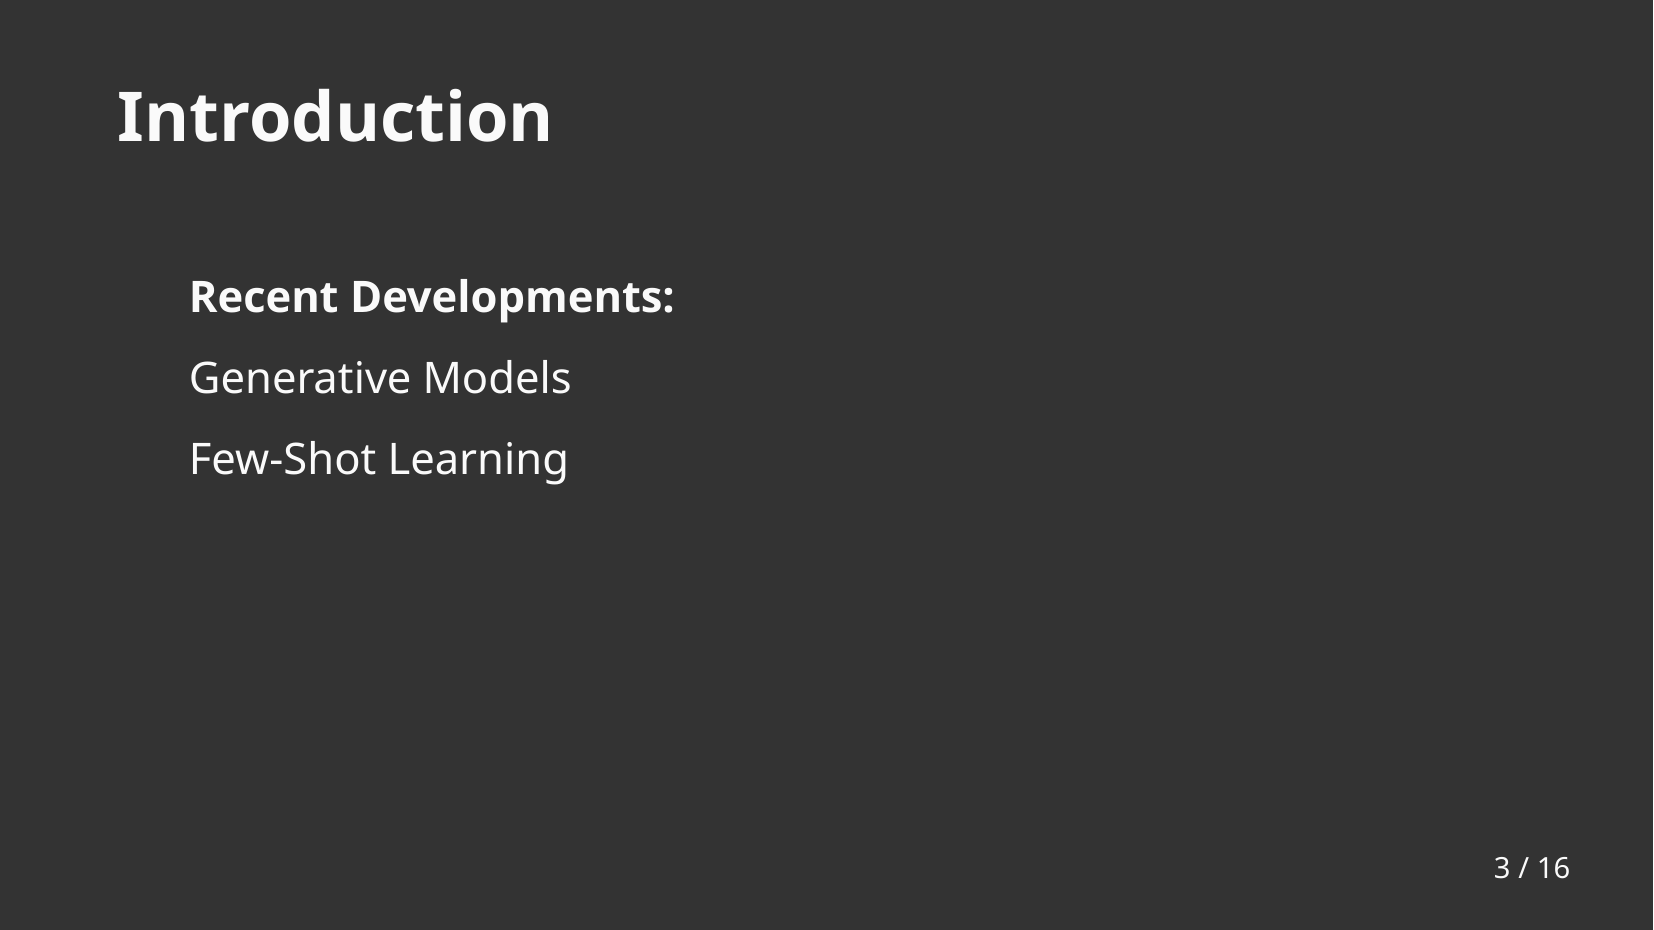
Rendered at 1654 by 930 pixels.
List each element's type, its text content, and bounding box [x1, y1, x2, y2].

list Recent Developments: Generative Models Few-Shot Learning [117, 265, 1535, 806]
title Introduction [117, 36, 1571, 193]
